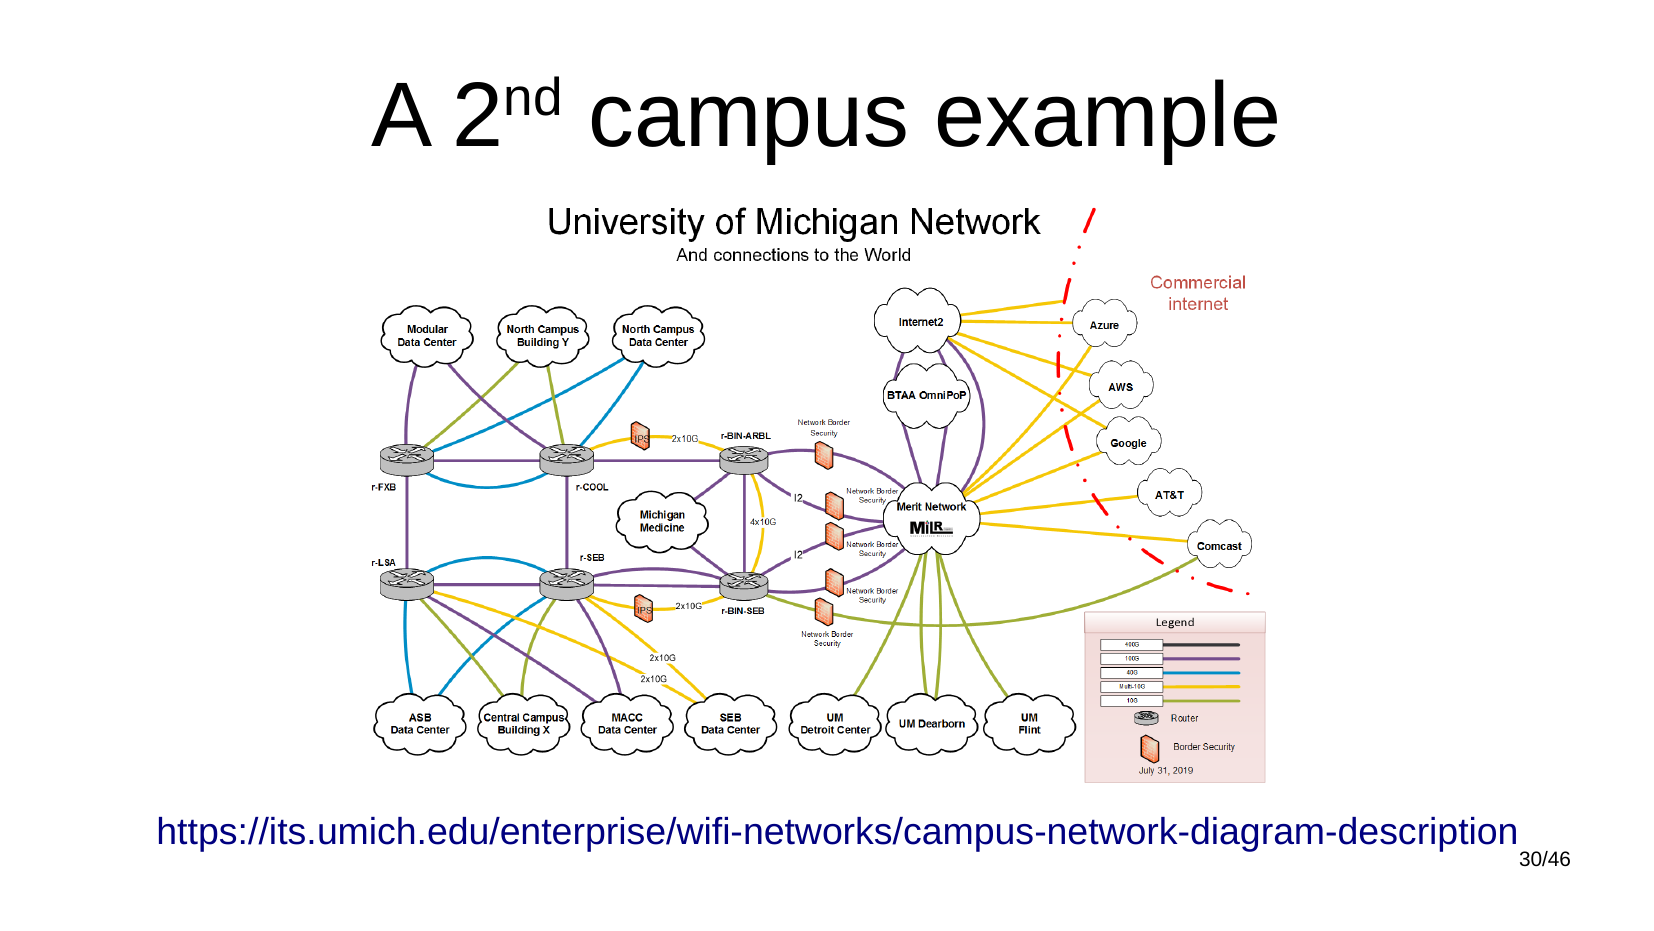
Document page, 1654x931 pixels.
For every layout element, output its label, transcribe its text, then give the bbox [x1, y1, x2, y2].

picture [366, 192, 1266, 783]
title A 2nd campus example [82, 37, 1571, 193]
text_box https://its.umich.edu/enterprise/wifi-networks/campus-network-diagram-description [141, 803, 1534, 861]
